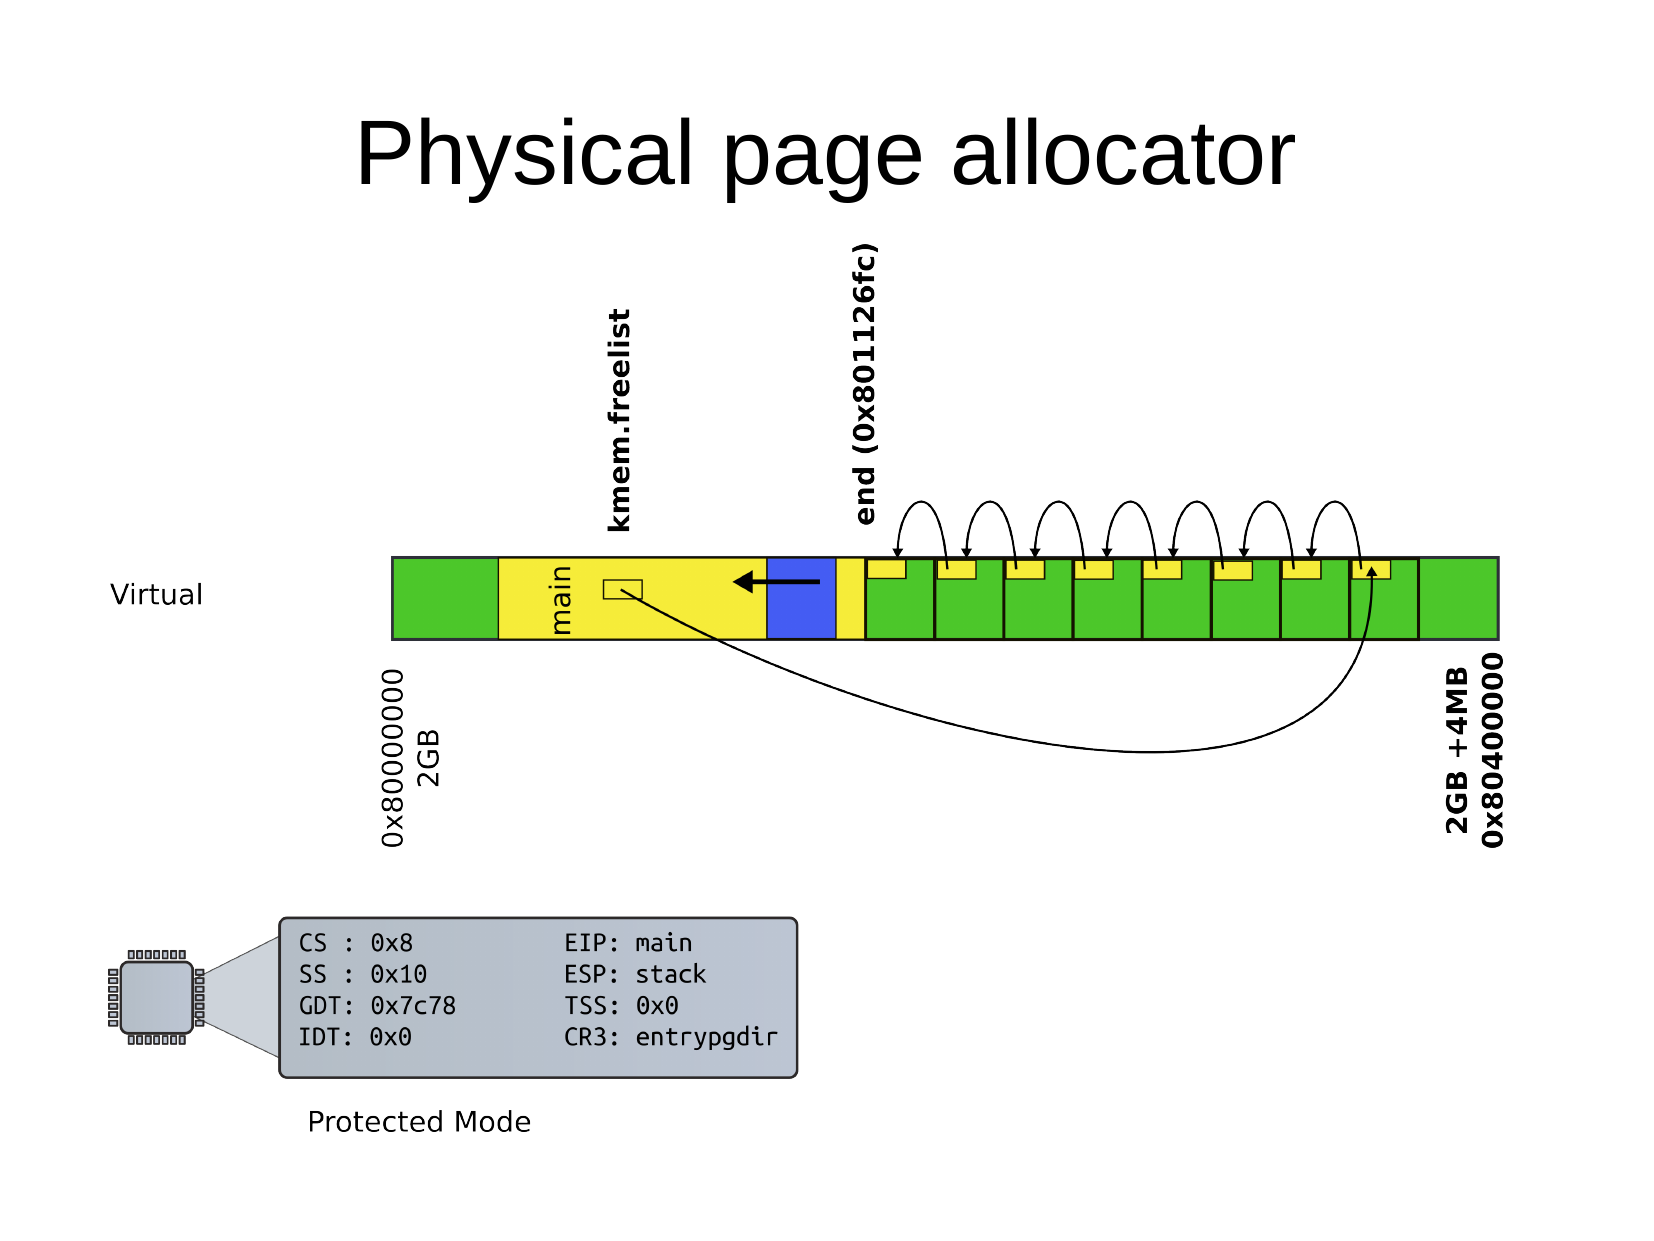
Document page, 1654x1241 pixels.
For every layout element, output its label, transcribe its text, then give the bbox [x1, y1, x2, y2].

picture [108, 244, 1503, 1132]
title Physical page allocator [82, 49, 1571, 257]
